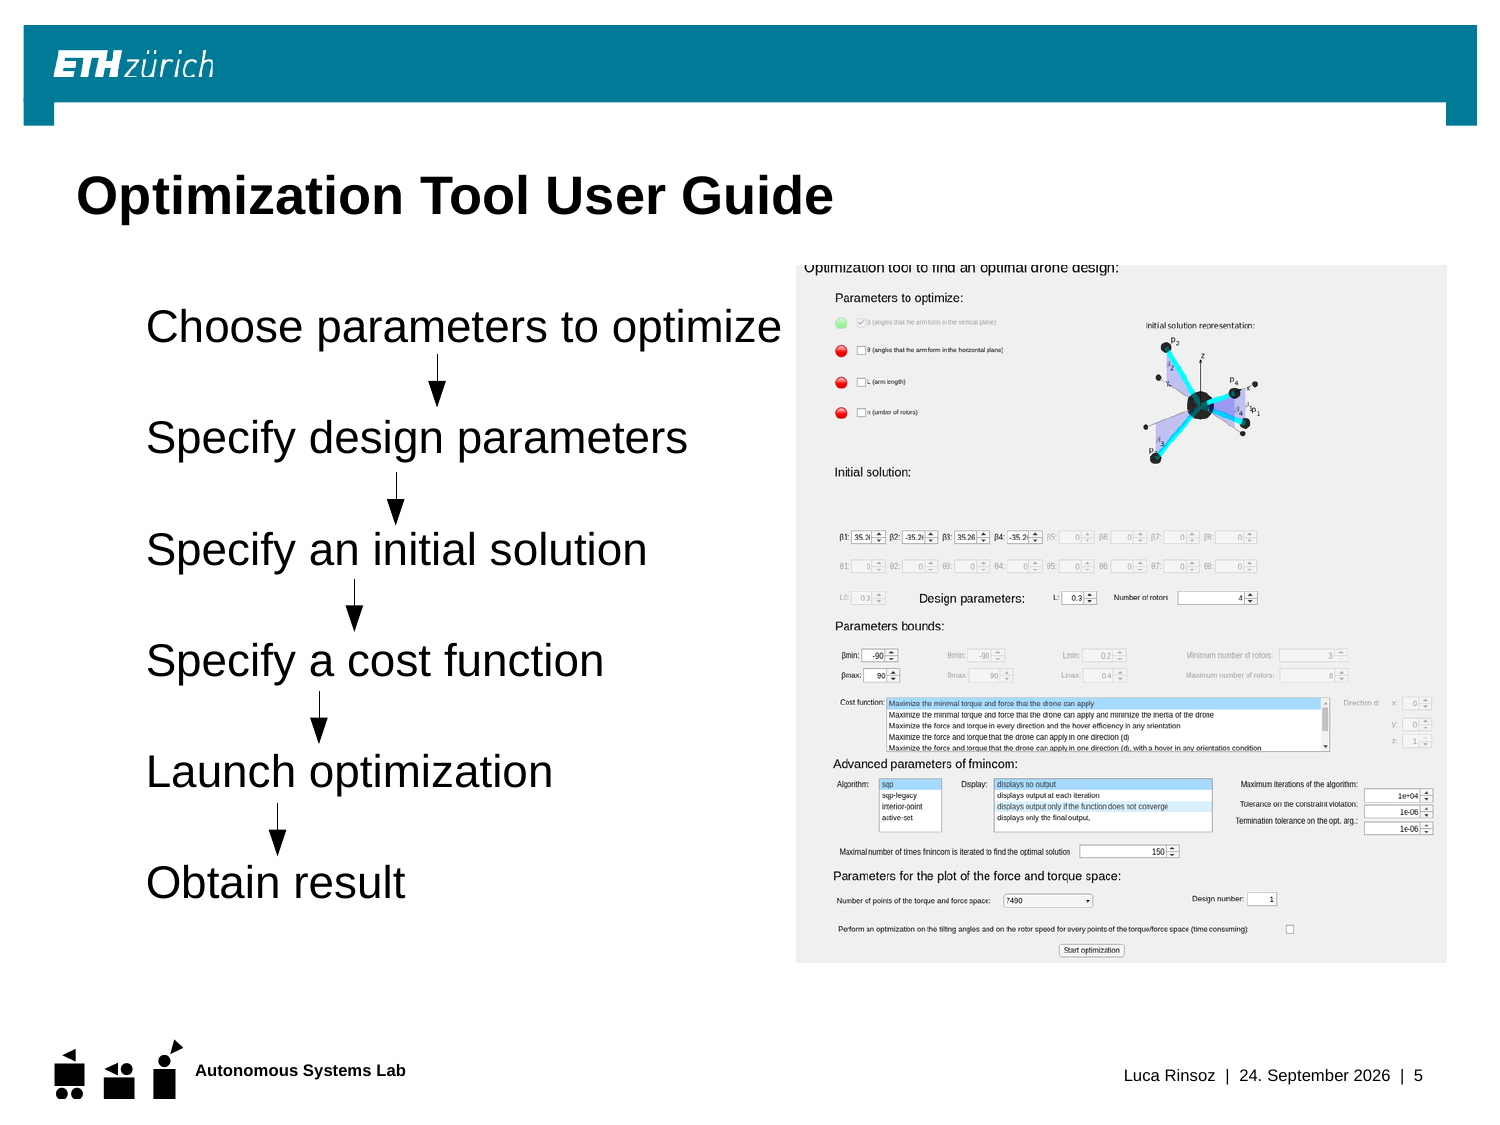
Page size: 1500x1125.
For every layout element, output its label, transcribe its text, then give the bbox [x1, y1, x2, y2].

list Choose parameters to optimize Specify design parameters Specify an initial solution Specify a cost function Launch optimization Obtain result [75, 301, 1426, 1048]
title Optimization Tool User Guide [53, 101, 1447, 290]
picture [796, 265, 1447, 963]
